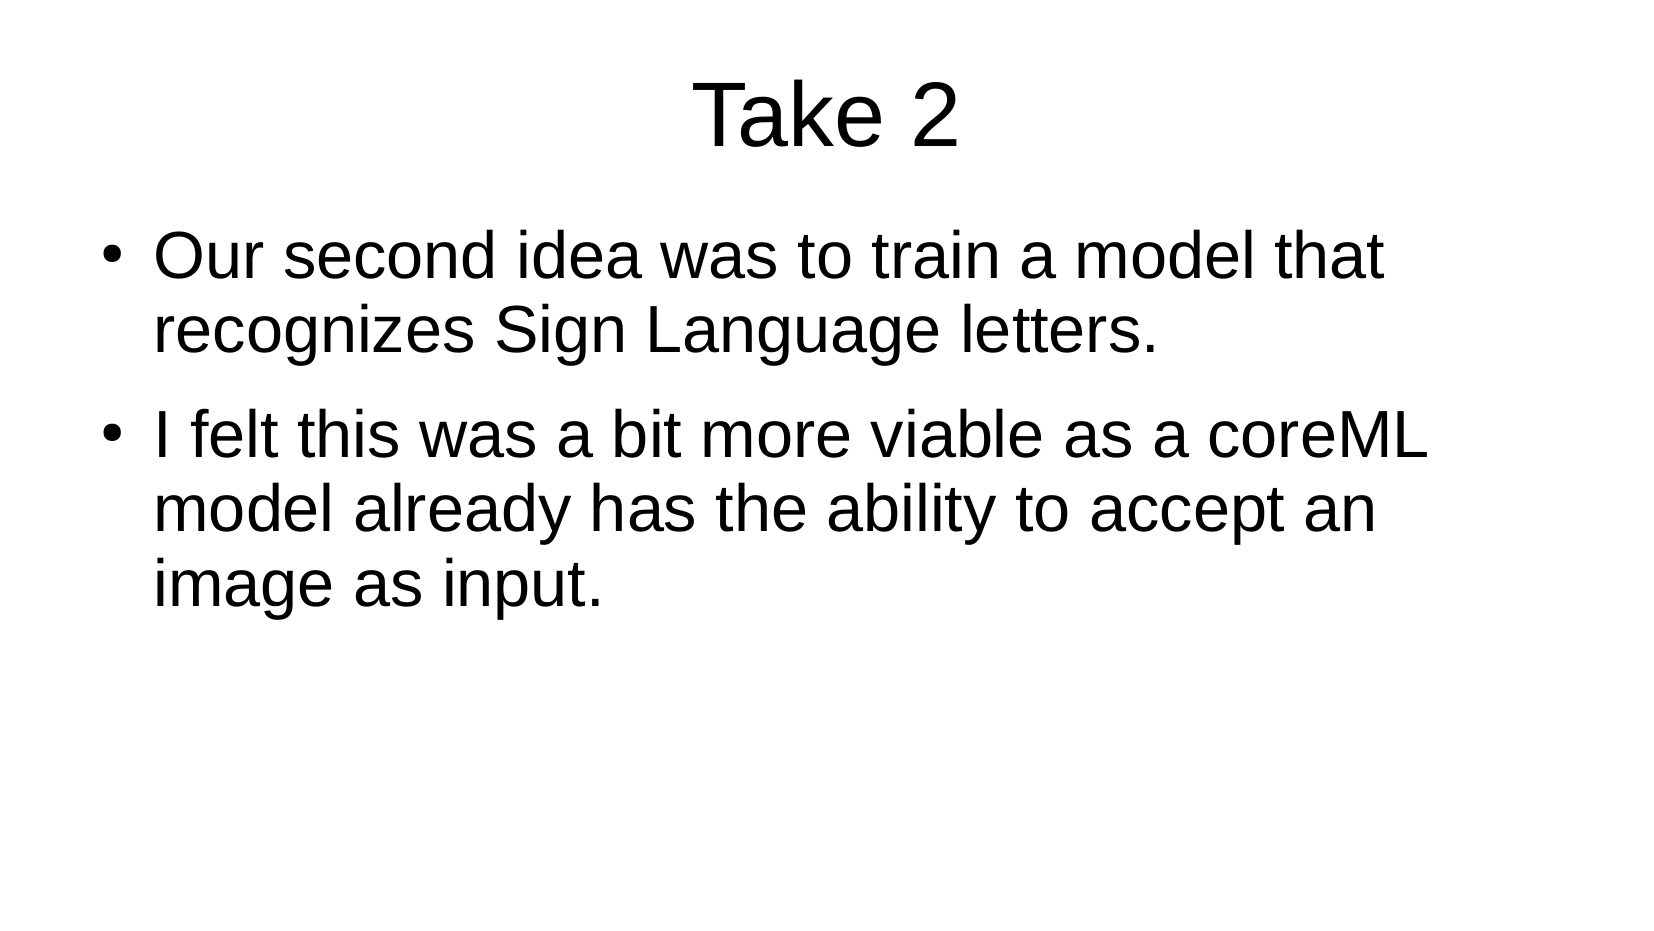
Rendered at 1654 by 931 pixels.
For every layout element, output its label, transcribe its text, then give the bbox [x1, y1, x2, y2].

title Take 2 [82, 37, 1571, 193]
list Our second idea was to train a model that recognizes Sign Language letters. I felt this was a bit more viable as a coreML model already has the ability to accept an image as input. [82, 217, 1571, 758]
